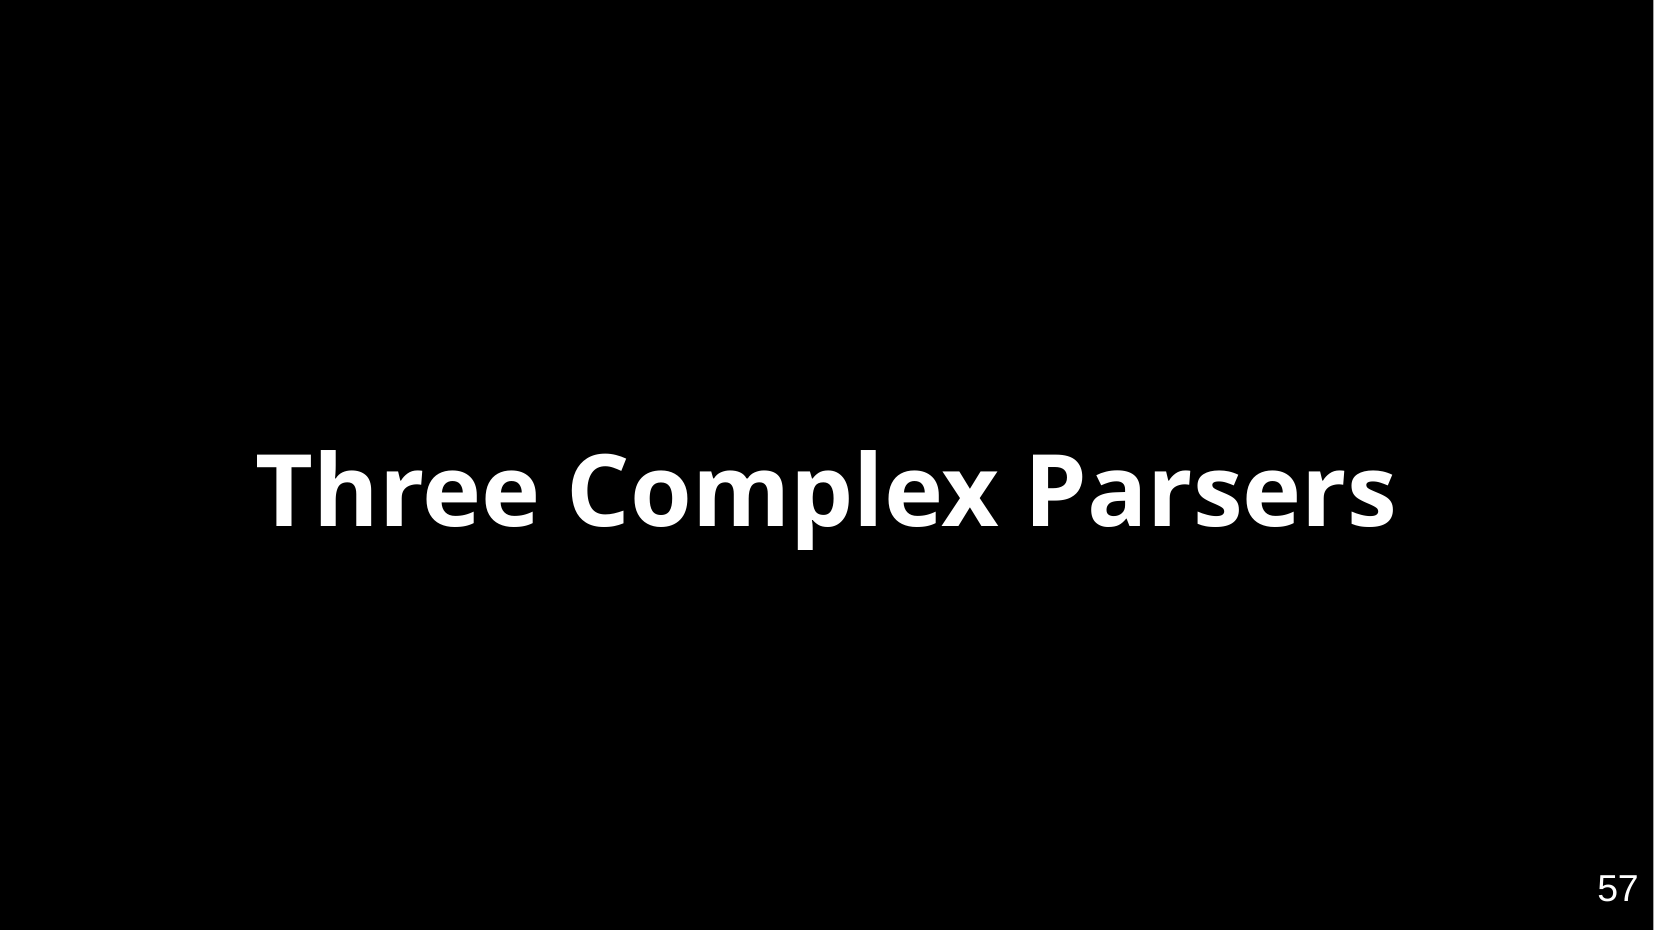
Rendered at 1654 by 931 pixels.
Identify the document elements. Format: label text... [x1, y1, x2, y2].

subtitle Three Complex Parsers [82, 217, 1571, 758]
text_box <number> [1024, 860, 1654, 931]
